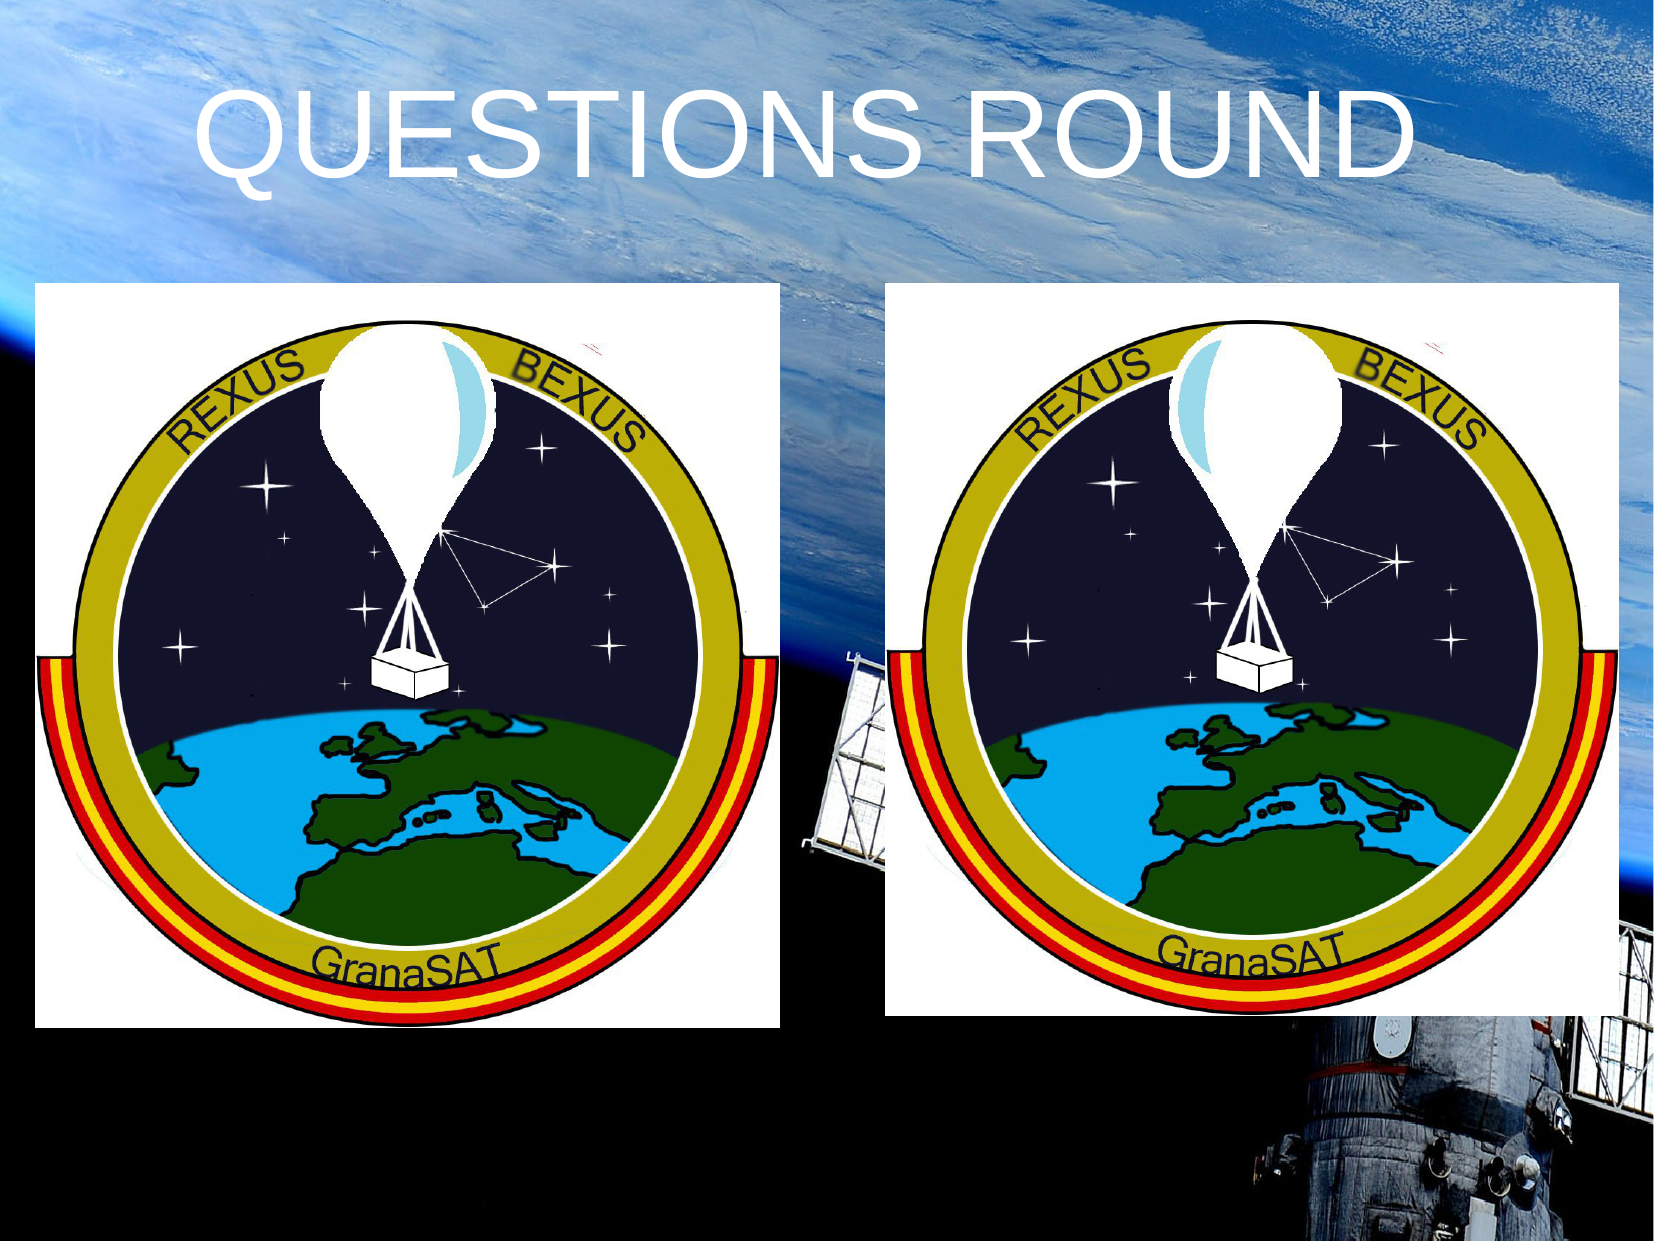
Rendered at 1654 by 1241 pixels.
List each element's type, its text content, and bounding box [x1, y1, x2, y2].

picture [0, 0, 1654, 1241]
text_box QUESTIONS ROUND [177, 56, 1607, 189]
